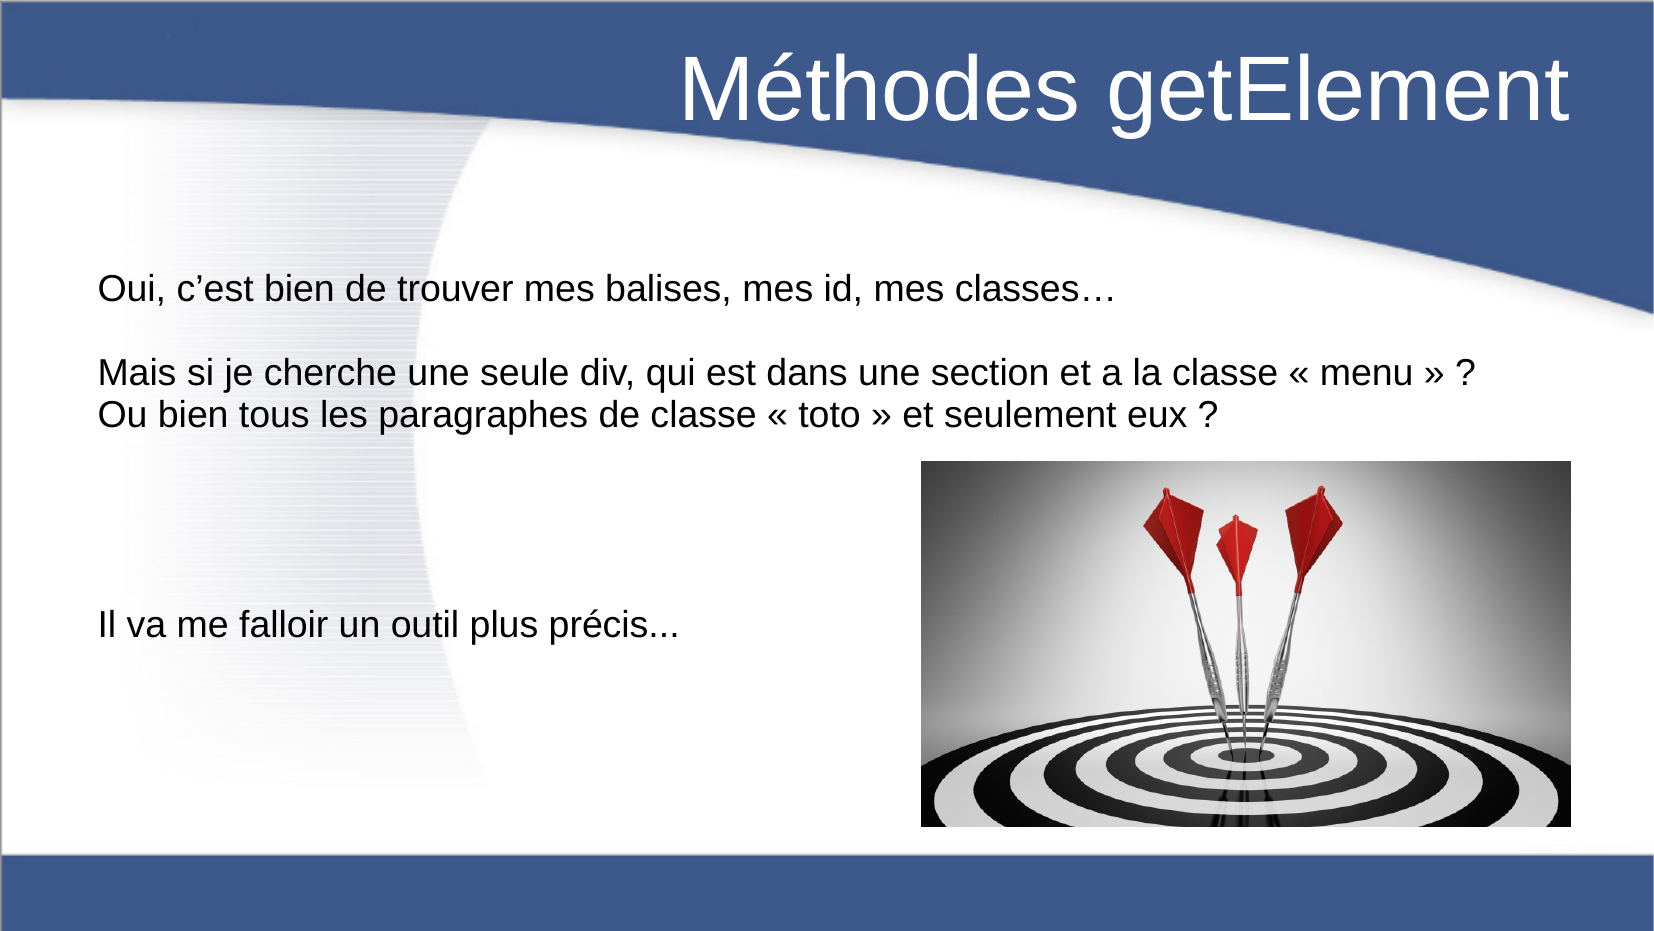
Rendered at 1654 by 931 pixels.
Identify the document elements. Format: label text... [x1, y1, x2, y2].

picture [0, 0, 1654, 931]
text_box Oui, c’est bien de trouver mes balises, mes id, mes classes… Mais si je cherche une seule div, qui est dans une section et a la classe « menu » ? Ou bien tous les paragraphes de classe « toto » et seulement eux ? Il va me falloir un outil plus précis... [82, 259, 1548, 745]
title Méthodes getElement [82, 37, 1571, 193]
